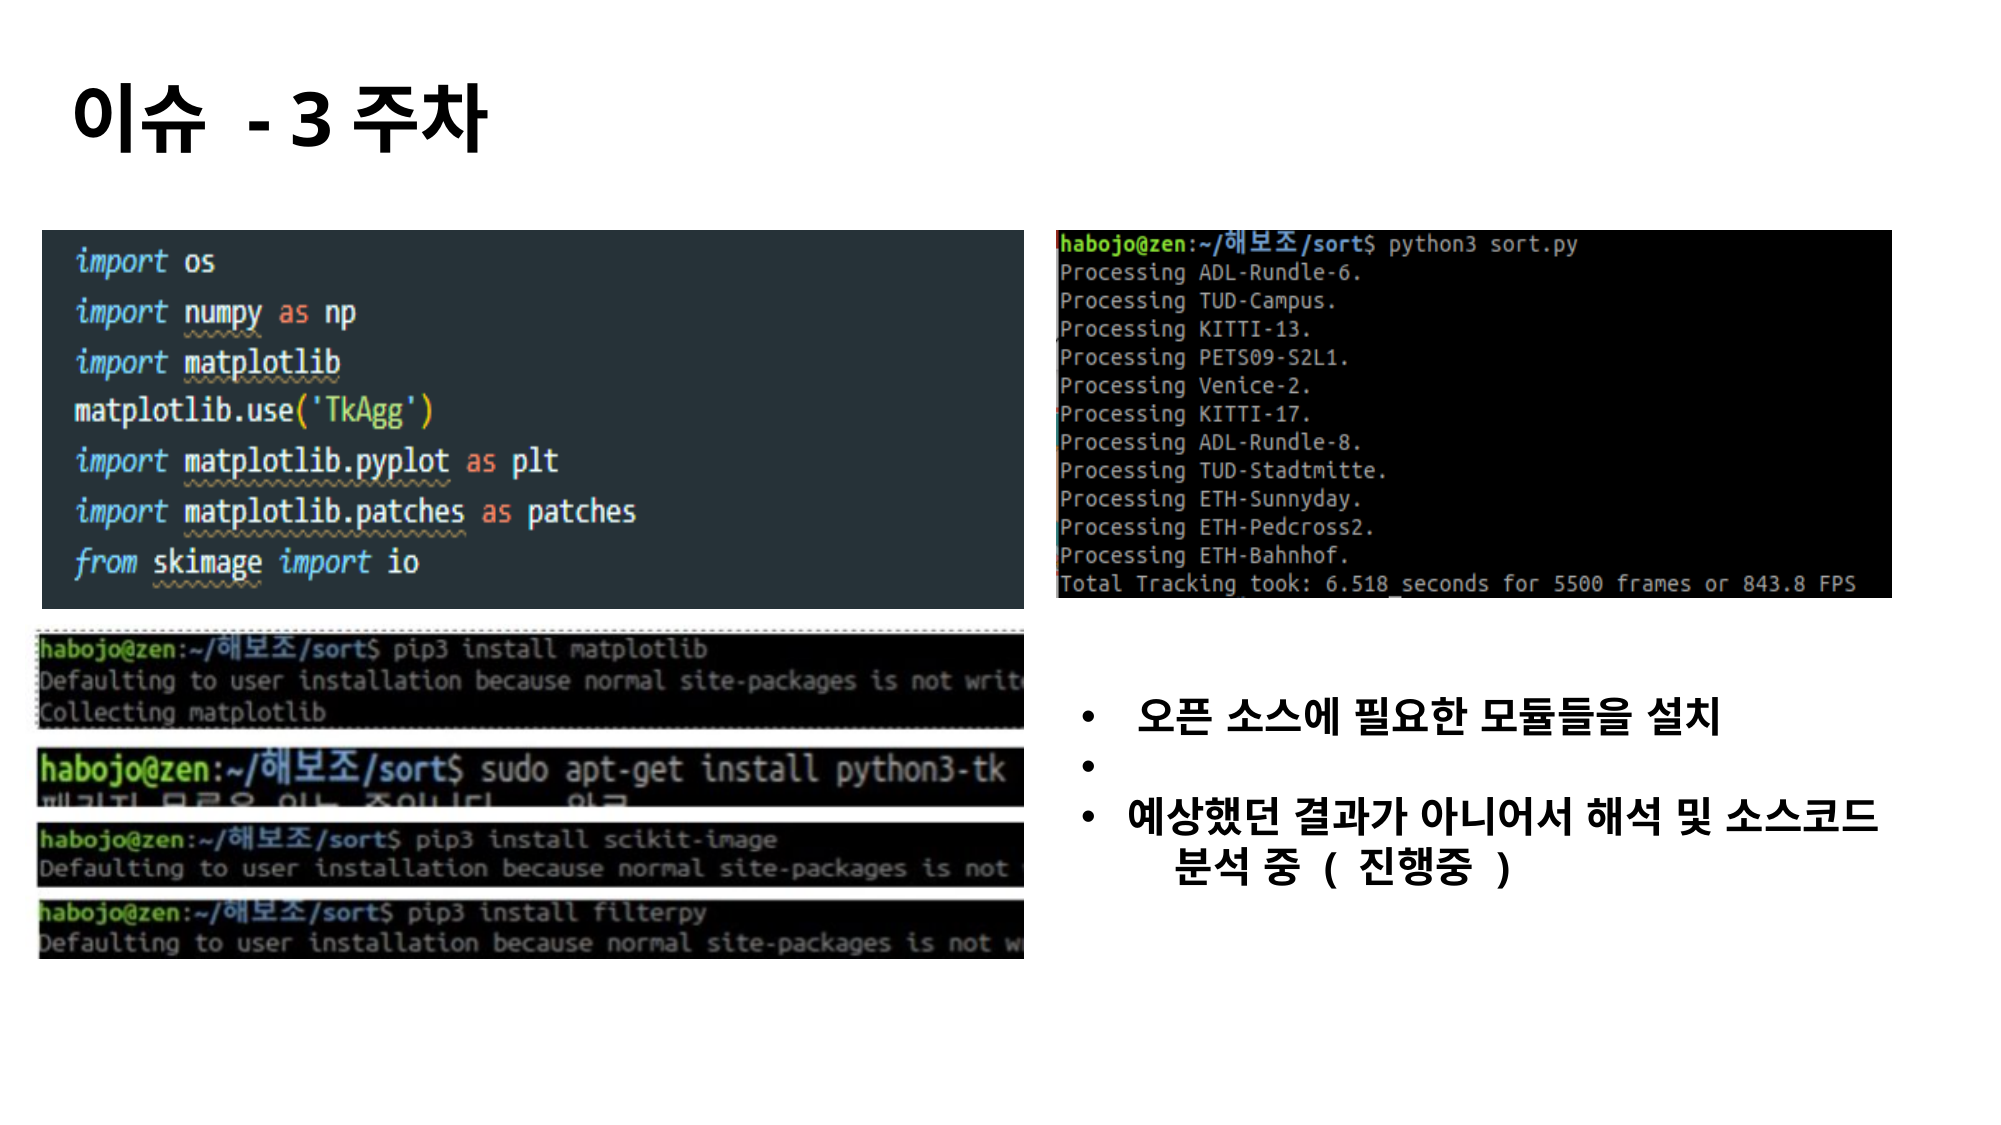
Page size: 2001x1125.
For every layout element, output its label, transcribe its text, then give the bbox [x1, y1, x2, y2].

picture [42, 230, 1024, 609]
text_box 오픈 소스에 필요한 모듈들을 설치 예상했던 결과가 아니어서 해석 및 소스코드 분석 중 ( 진행중 ) [1066, 683, 1906, 901]
picture [1056, 230, 1892, 598]
picture [25, 624, 1024, 959]
text_box 이슈 - 3주차 [55, 47, 570, 174]
